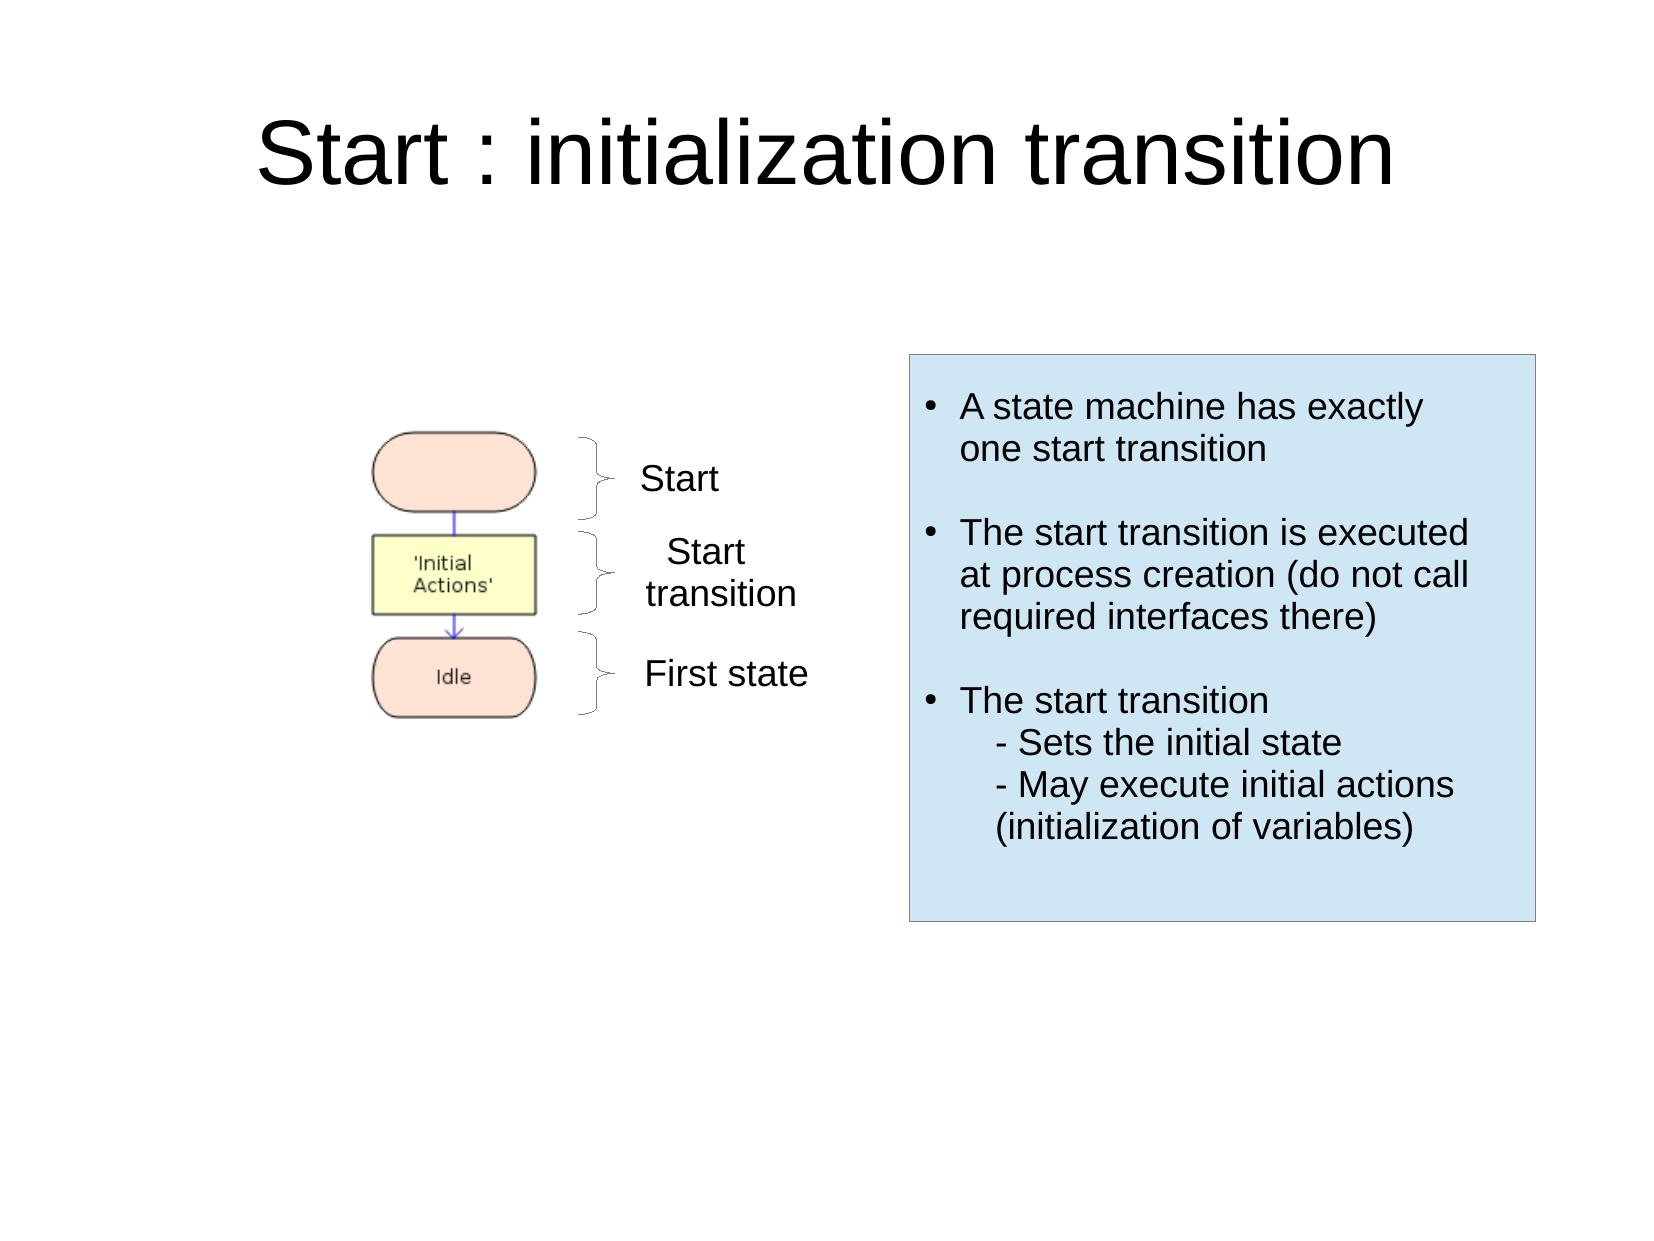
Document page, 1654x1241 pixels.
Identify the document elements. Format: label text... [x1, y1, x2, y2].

text_box Start transition [578, 531, 615, 615]
text_box First state [578, 631, 615, 715]
picture [365, 425, 544, 757]
text_box A state machine has exactly one start transition The start transition is executed at process creation (do not call required interfaces there) The start transition - Sets the initial state - May execute initial actions (initialization of variables) [909, 354, 1536, 922]
text_box Start [578, 437, 615, 520]
title Start : initialization transition [82, 49, 1571, 257]
